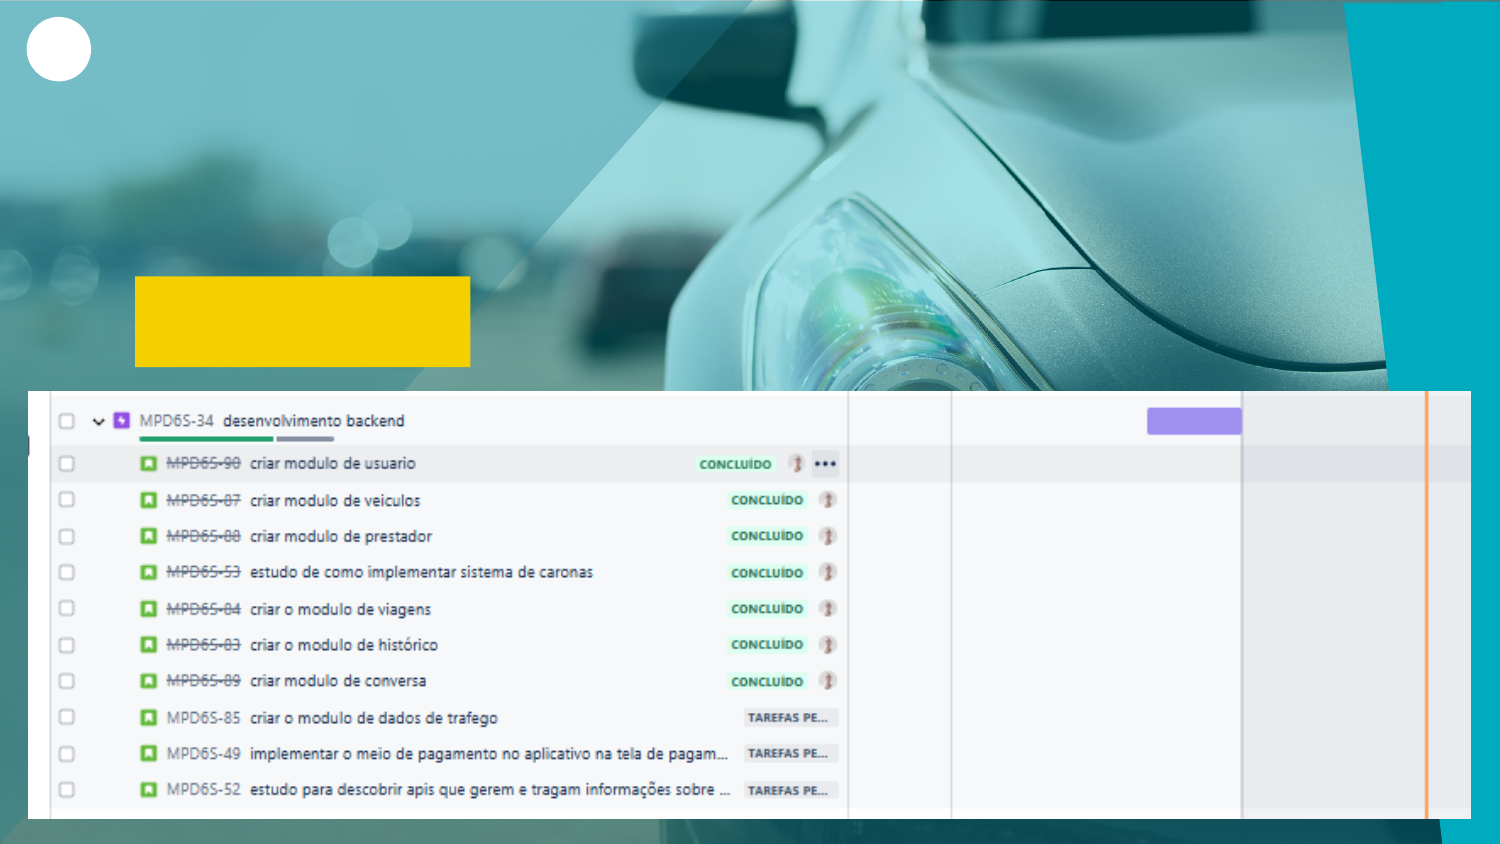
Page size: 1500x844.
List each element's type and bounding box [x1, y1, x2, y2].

text_box [135, 276, 471, 368]
text_box [27, 17, 91, 81]
picture [0, 0, 1500, 844]
